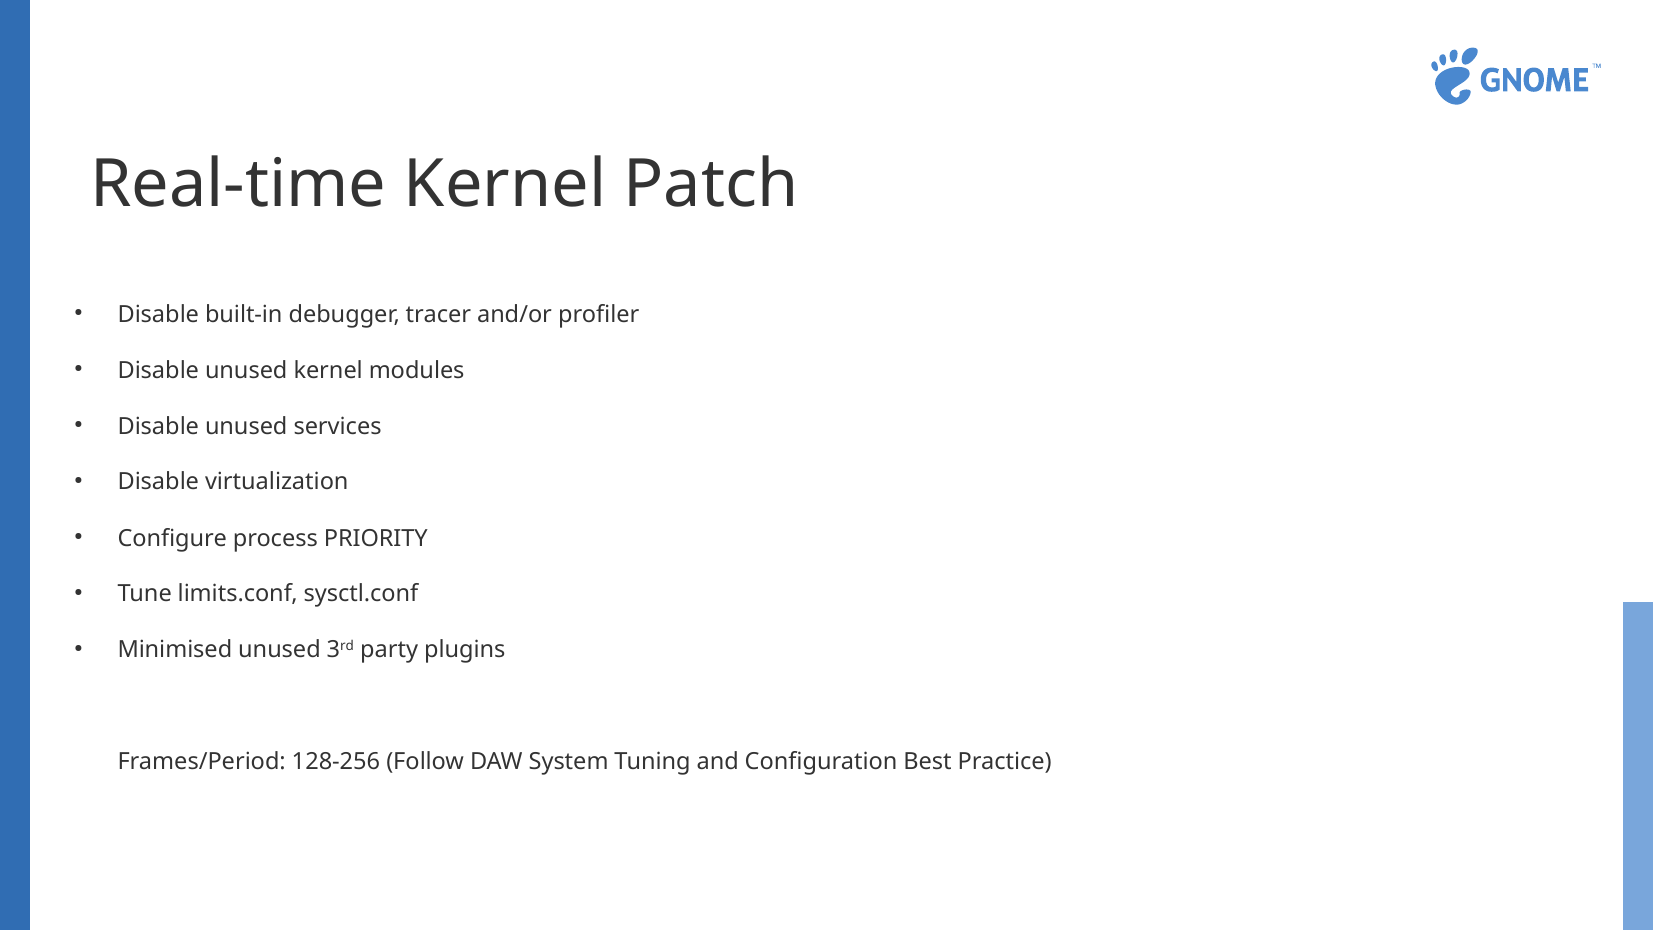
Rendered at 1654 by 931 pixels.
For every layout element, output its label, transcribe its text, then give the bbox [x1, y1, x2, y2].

list Disable built-in debugger, tracer and/or profiler Disable unused kernel modules Disable unused services Disable virtualization Configure process PRIORITY Tune limits.conf, sysctl.conf Minimised unused 3rd party plugins Frames/Period: 128-256 (Follow DAW System Tuning and Configuration Best Practice) [60, 297, 1276, 781]
title Real-time Kernel Patch [90, 135, 1261, 304]
